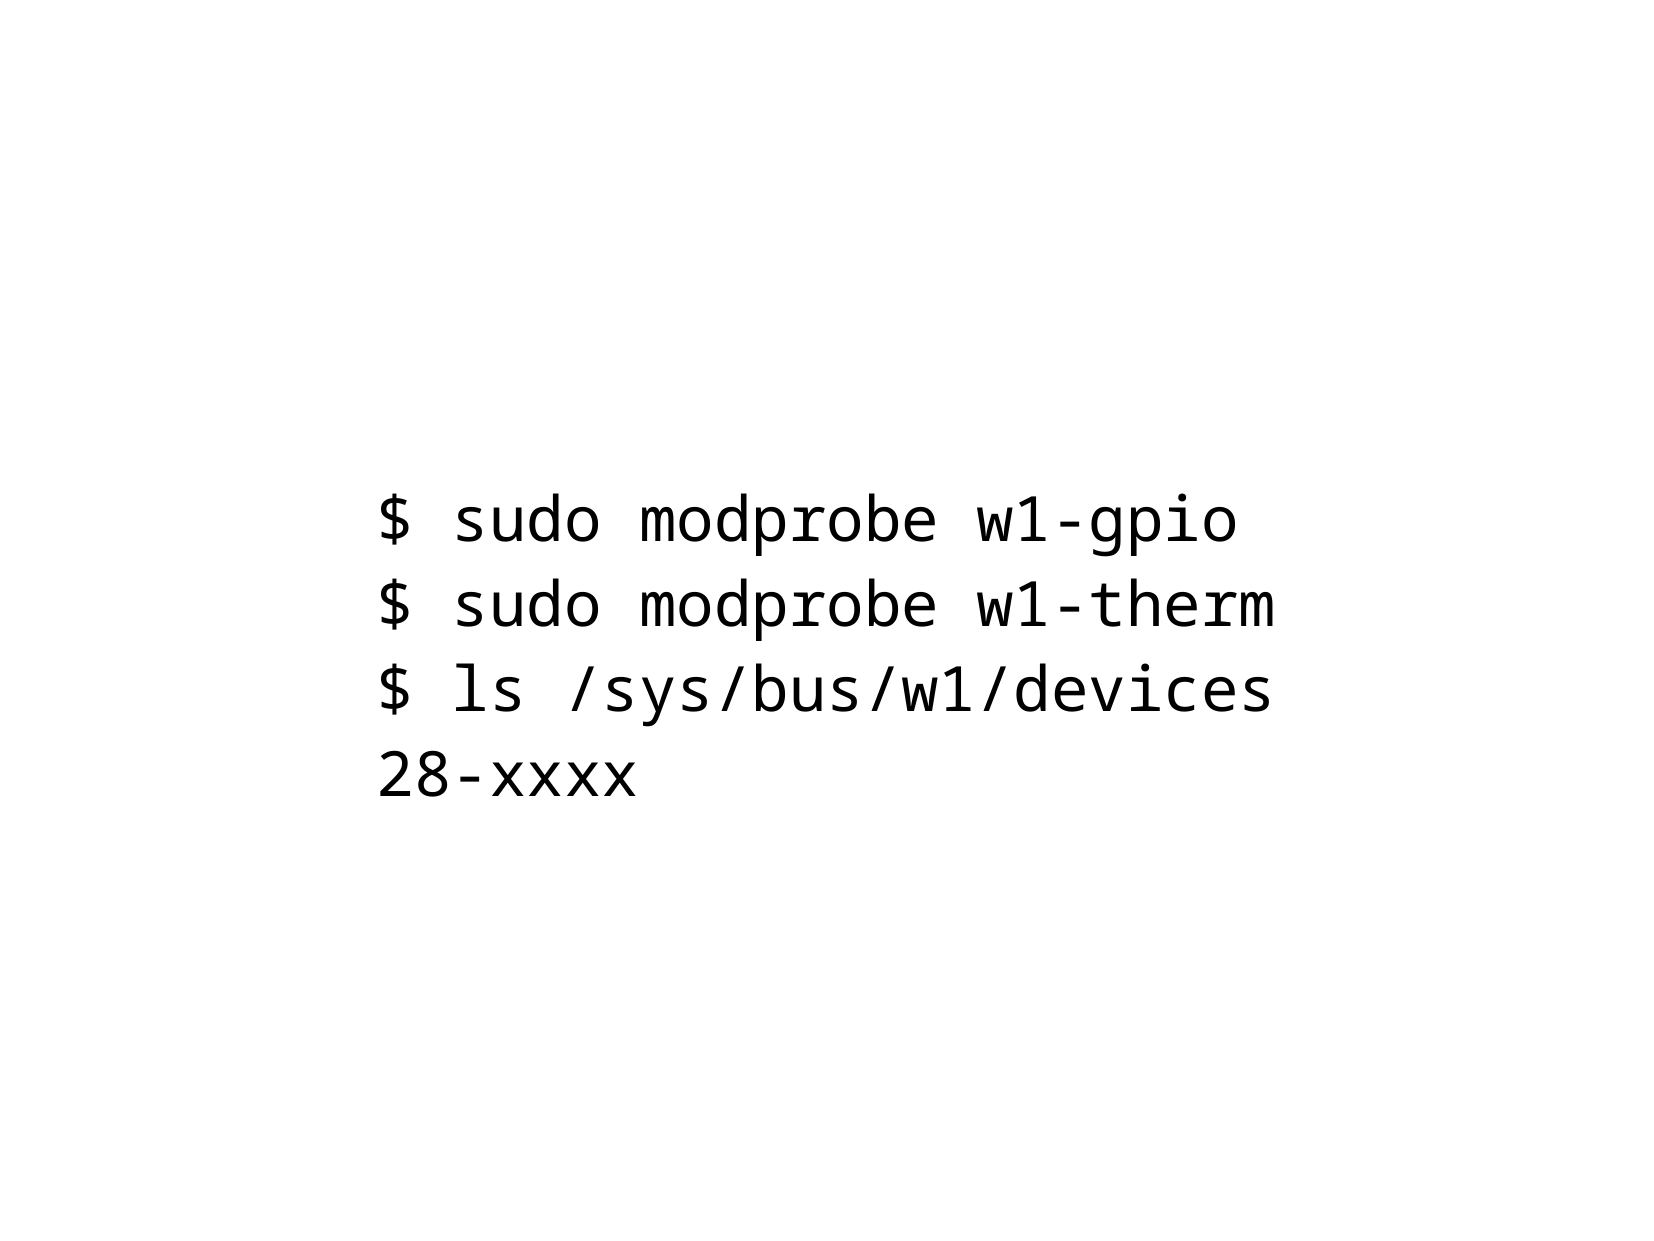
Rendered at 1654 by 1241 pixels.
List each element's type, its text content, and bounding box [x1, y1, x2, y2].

text_box $ sudo modprobe w1-gpio $ sudo modprobe w1-therm $ ls /sys/bus/w1/devices 28-xxxx [361, 467, 1292, 774]
